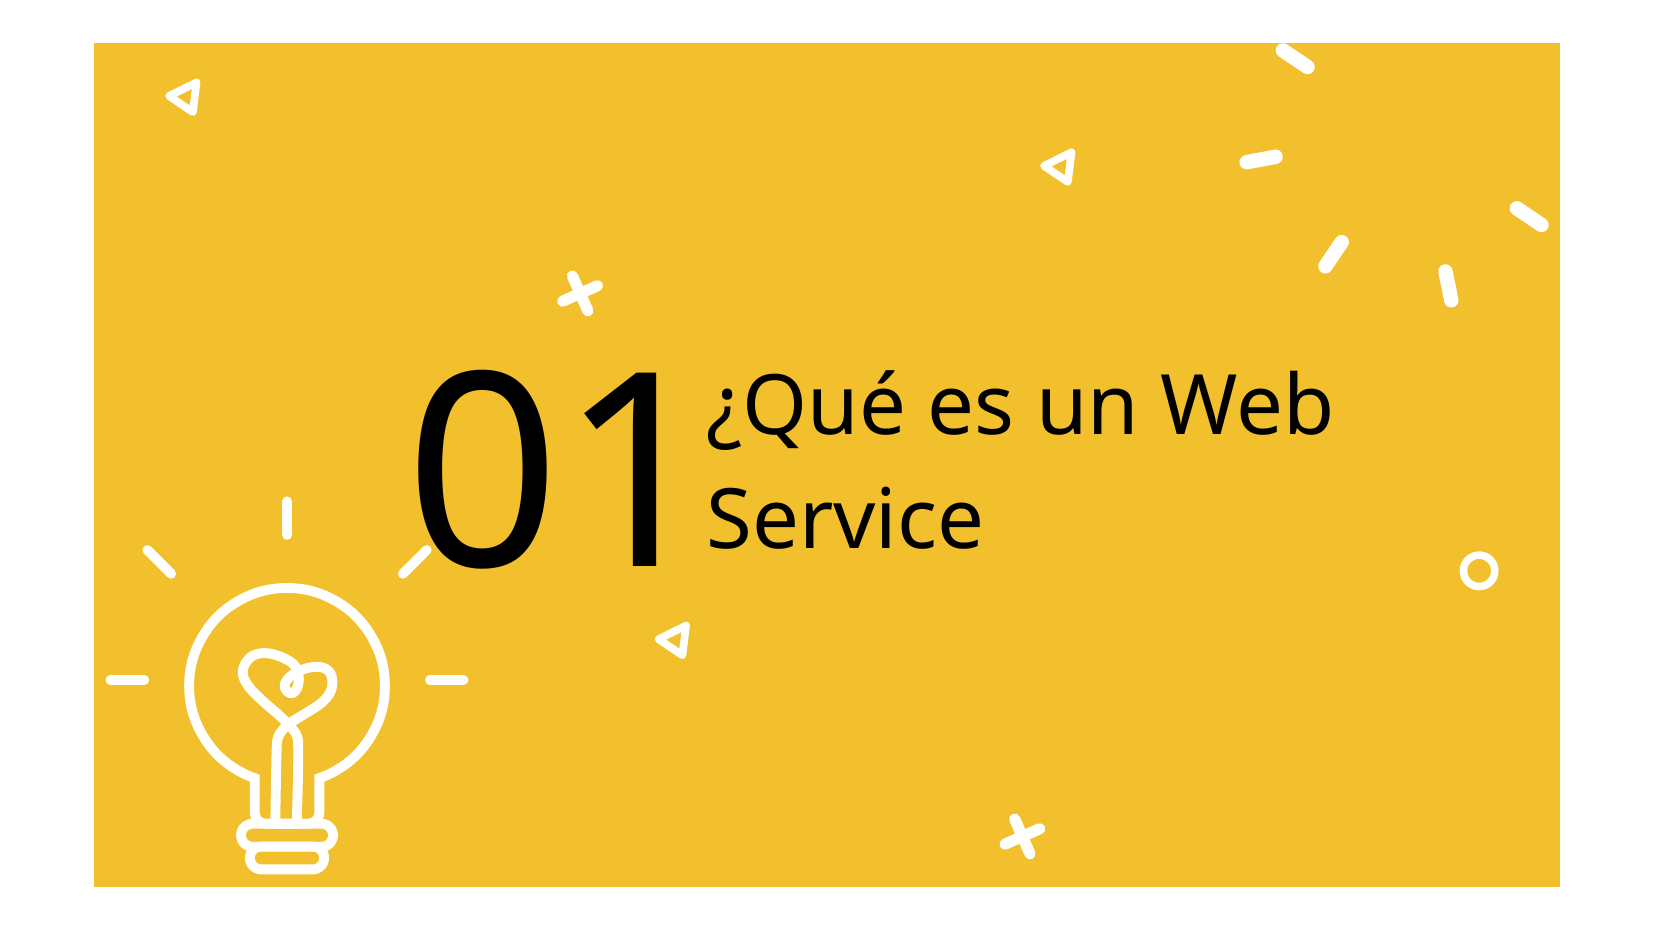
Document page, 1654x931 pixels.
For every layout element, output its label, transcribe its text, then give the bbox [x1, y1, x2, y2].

title ¿Qué es un Web Service [751, 345, 1427, 573]
title 01 [405, 276, 751, 646]
